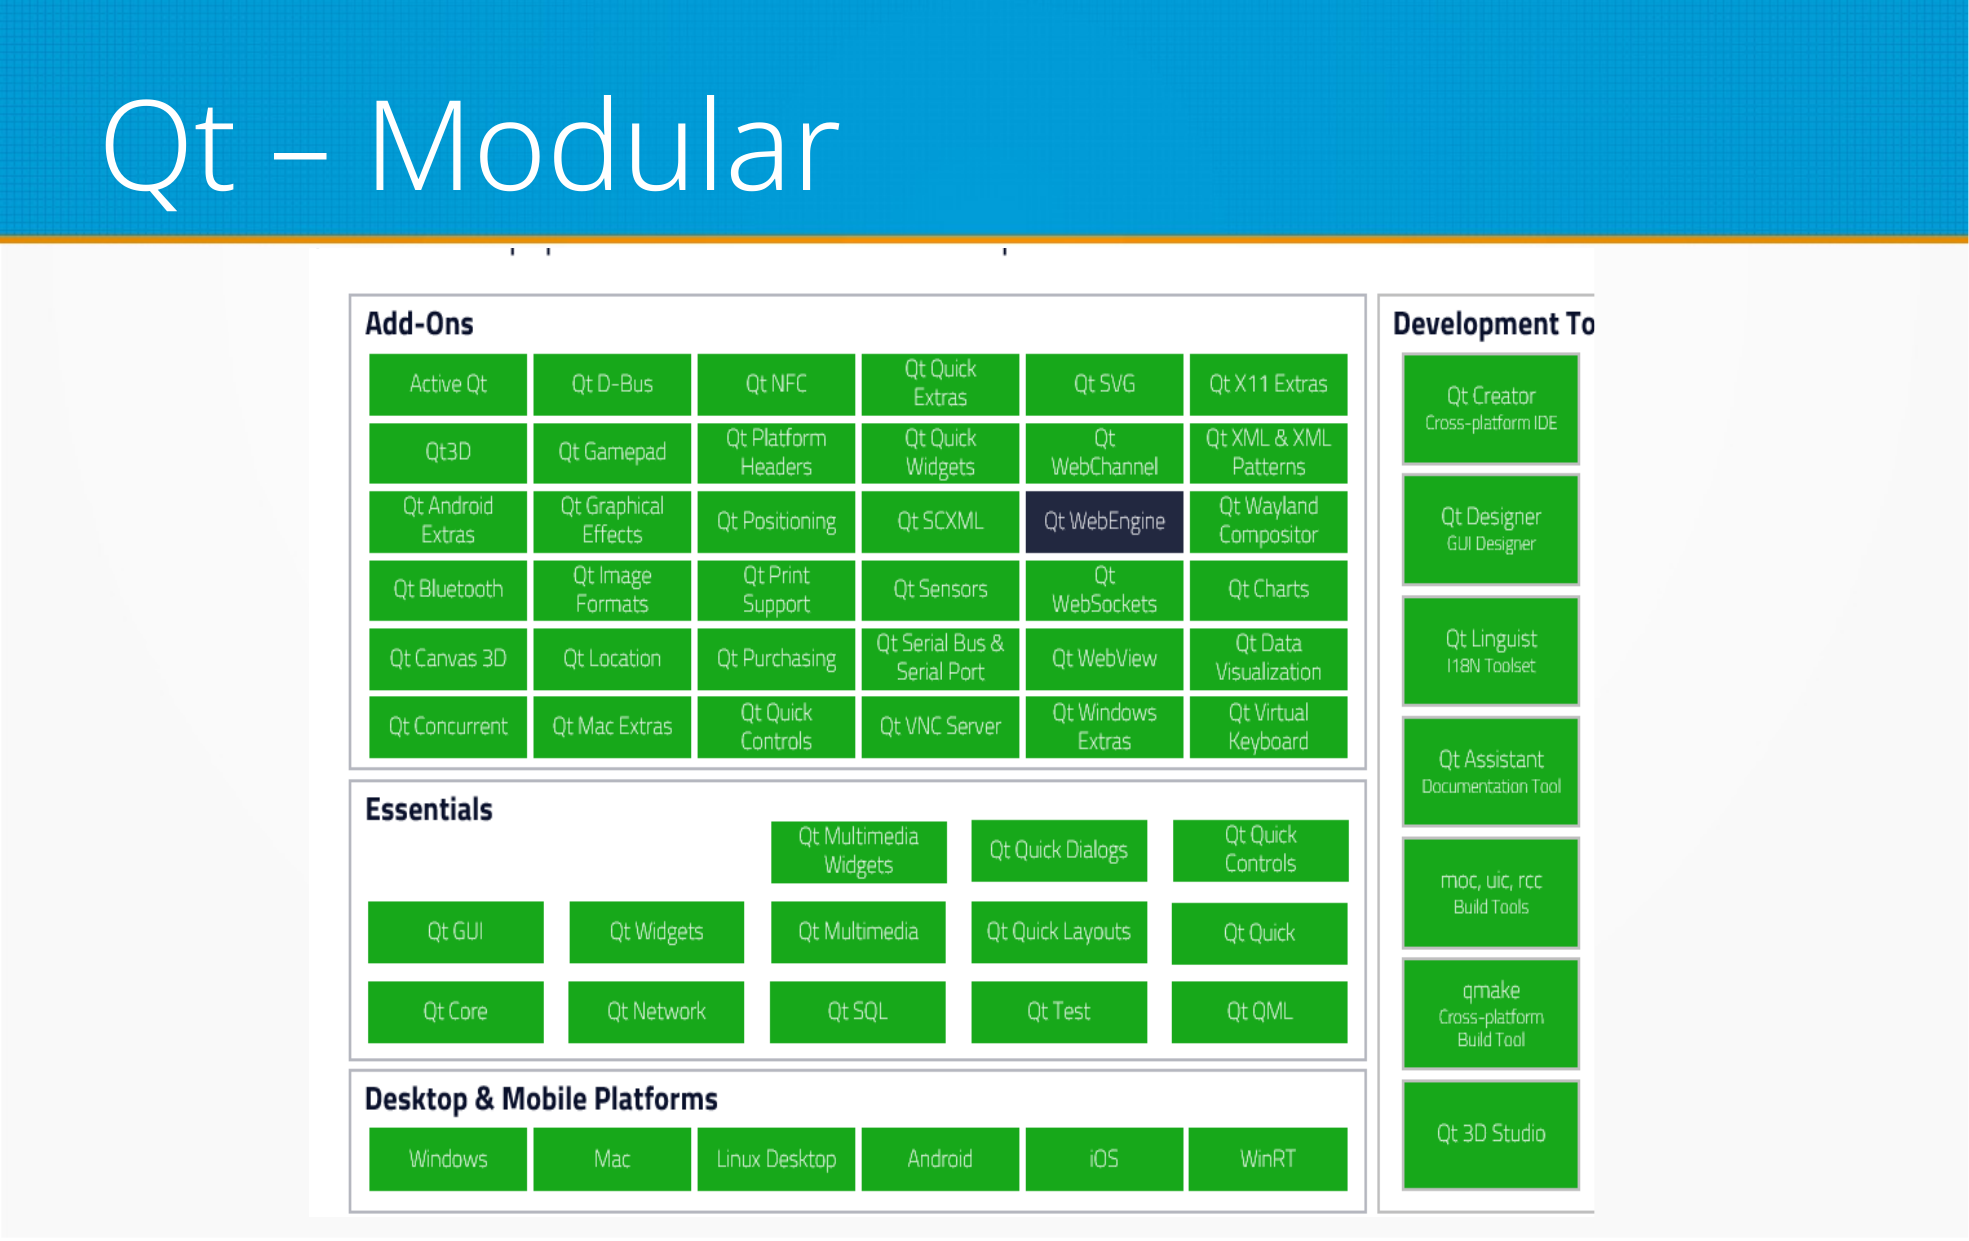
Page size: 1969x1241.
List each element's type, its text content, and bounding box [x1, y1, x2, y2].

picture [0, 233, 1969, 1241]
title Qt – Modular [98, 19, 1870, 227]
